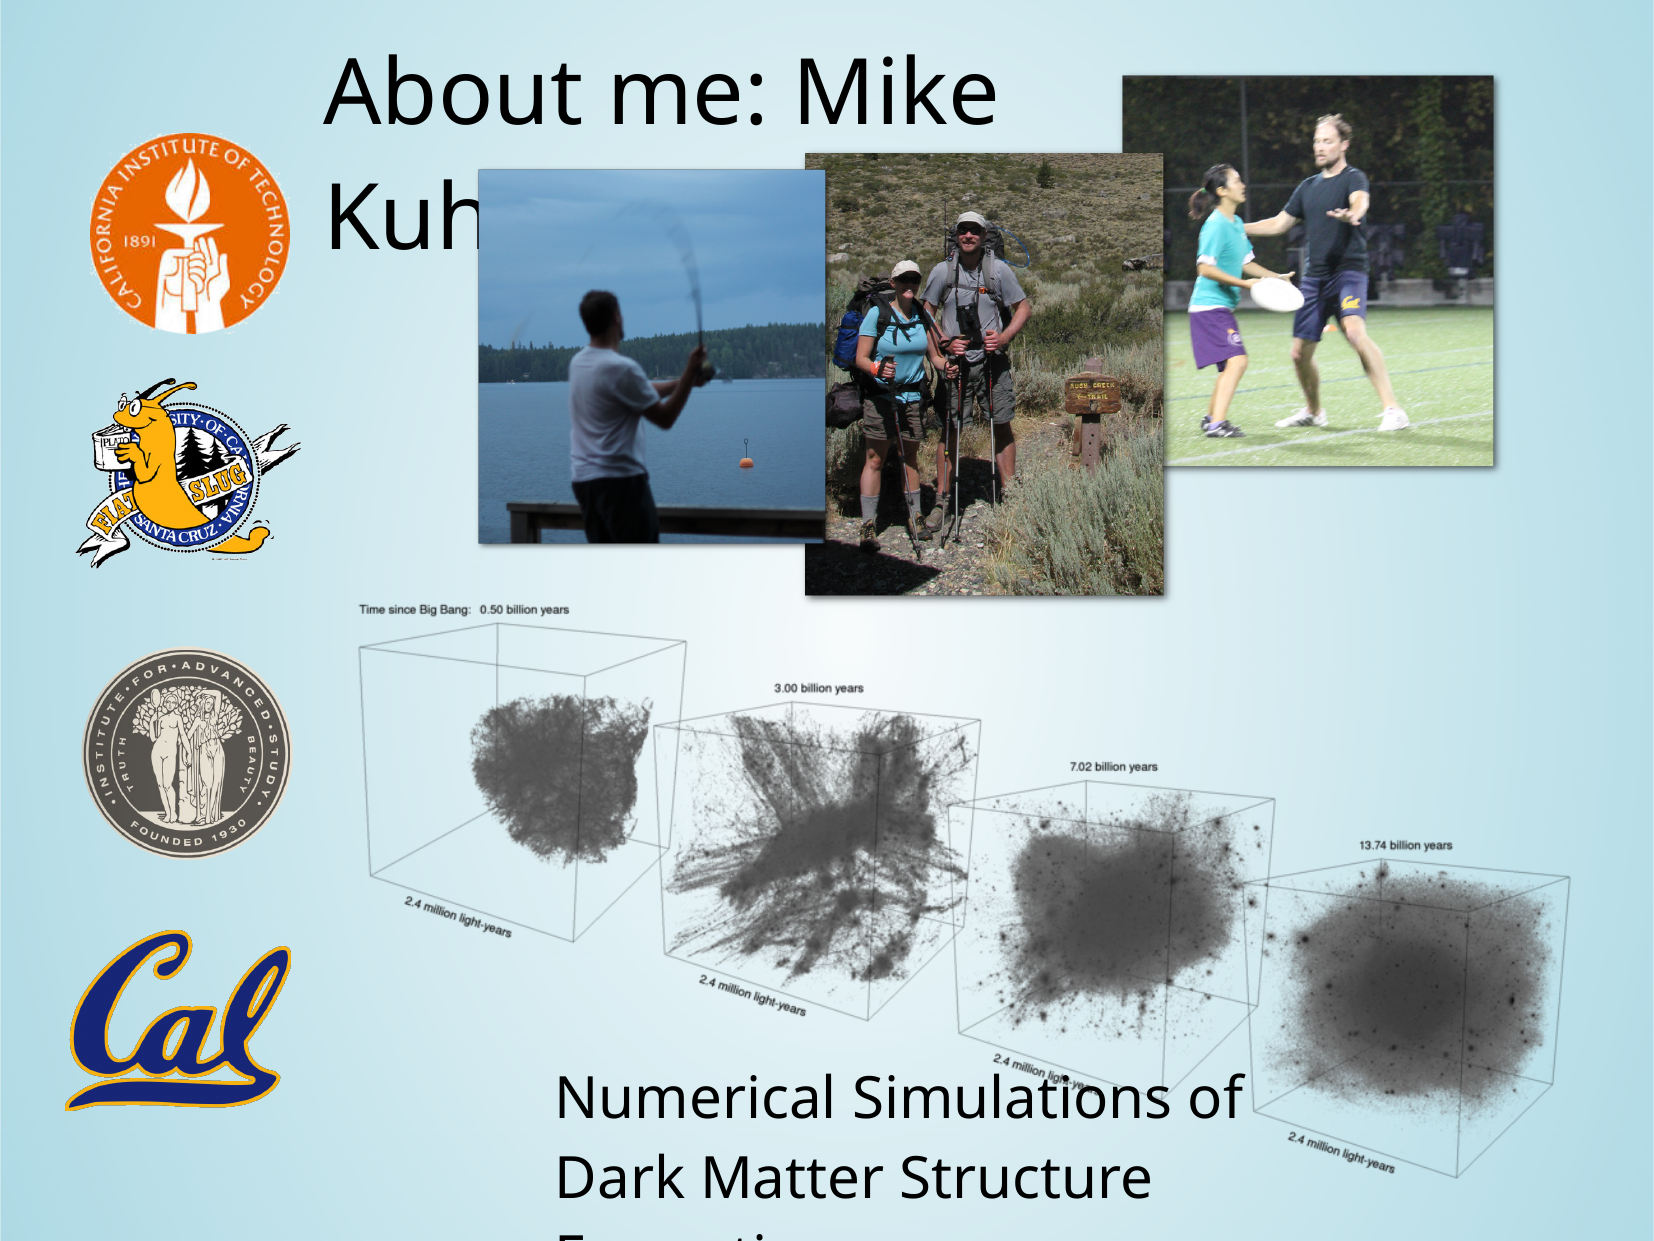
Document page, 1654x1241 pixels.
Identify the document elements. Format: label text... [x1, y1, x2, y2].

picture [0, 0, 1654, 1241]
text_box Numerical Simulations of Dark Matter Structure Formation [540, 1049, 1441, 1205]
text_box About me: Mike Kuhlen [308, 19, 1299, 145]
